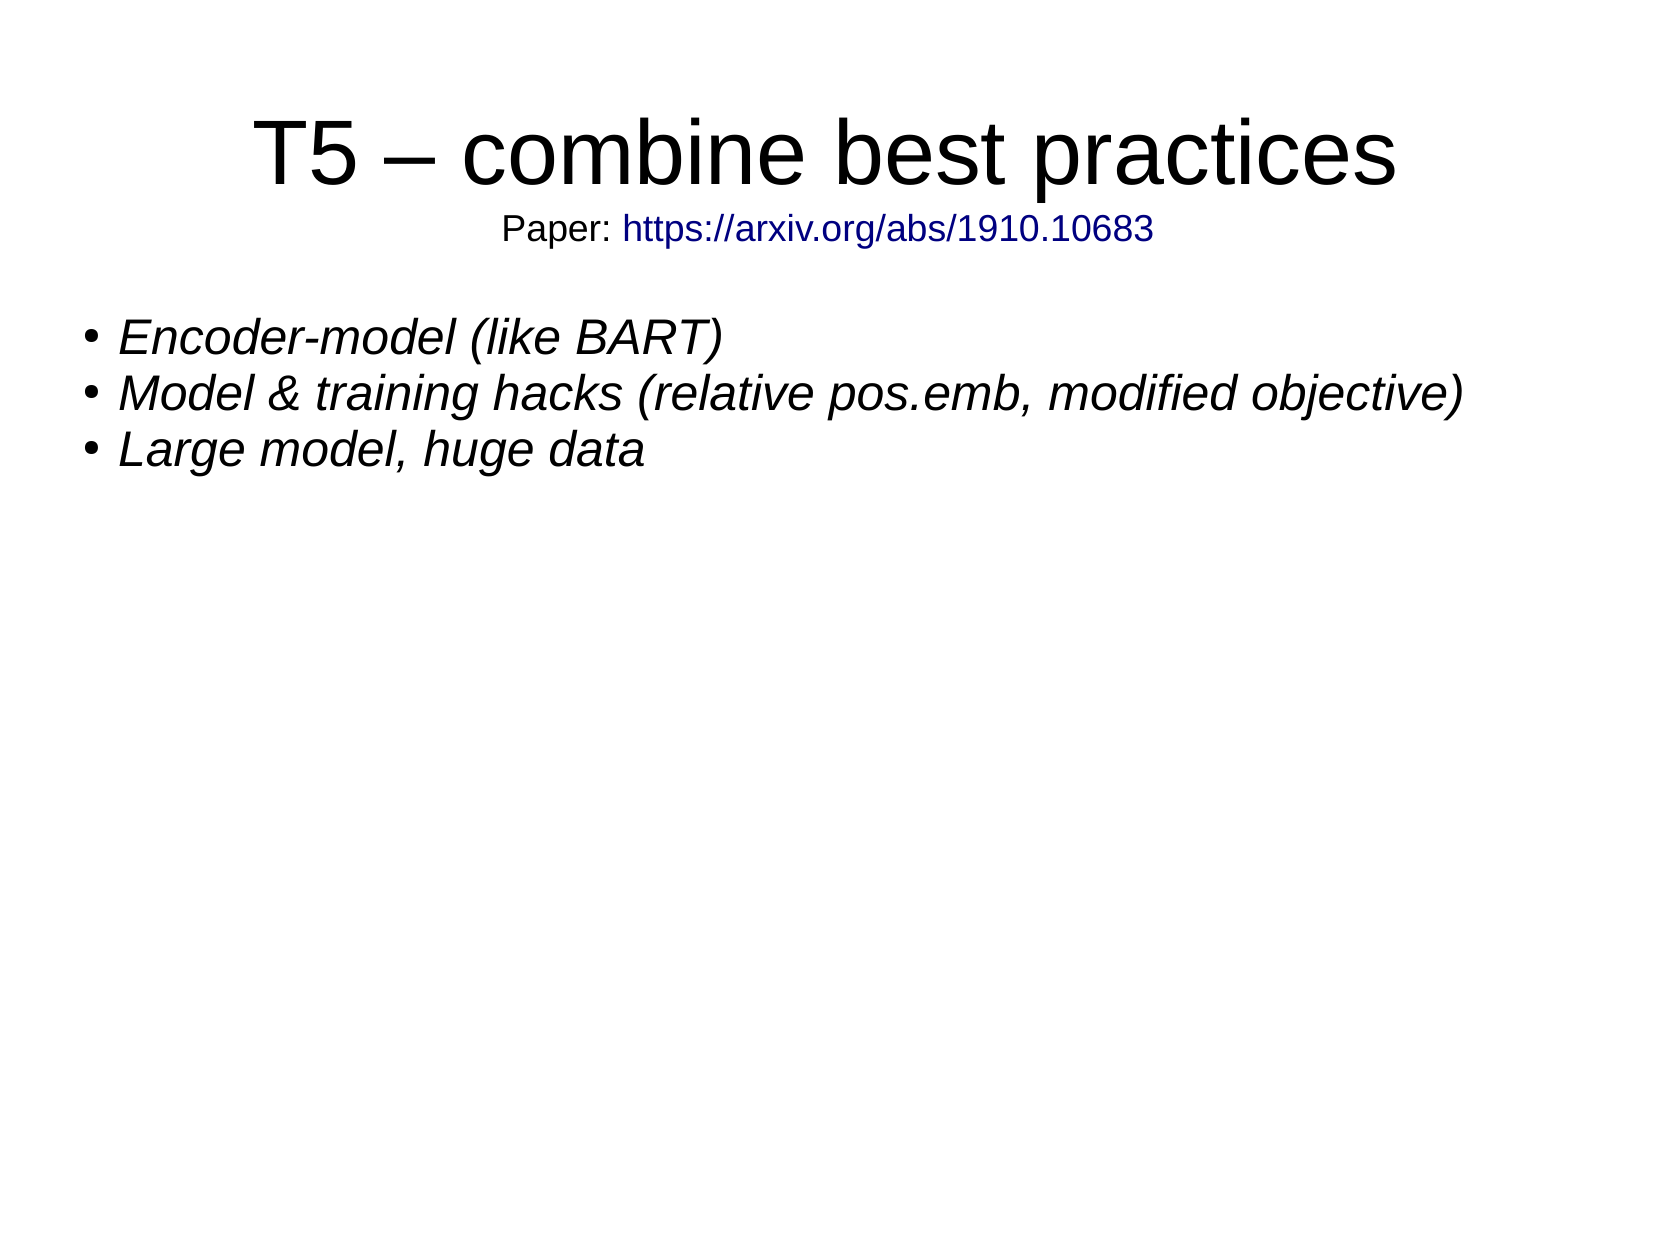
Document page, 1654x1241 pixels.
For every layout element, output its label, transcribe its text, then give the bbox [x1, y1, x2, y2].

text_box Paper: https://arxiv.org/abs/1910.10683 [468, 200, 1199, 300]
subtitle Encoder-model (like BART) Model & training hacks (relative pos.emb, modified objective) Large model, huge data [82, 253, 1571, 477]
title T5 – combine best practices [82, 49, 1571, 253]
